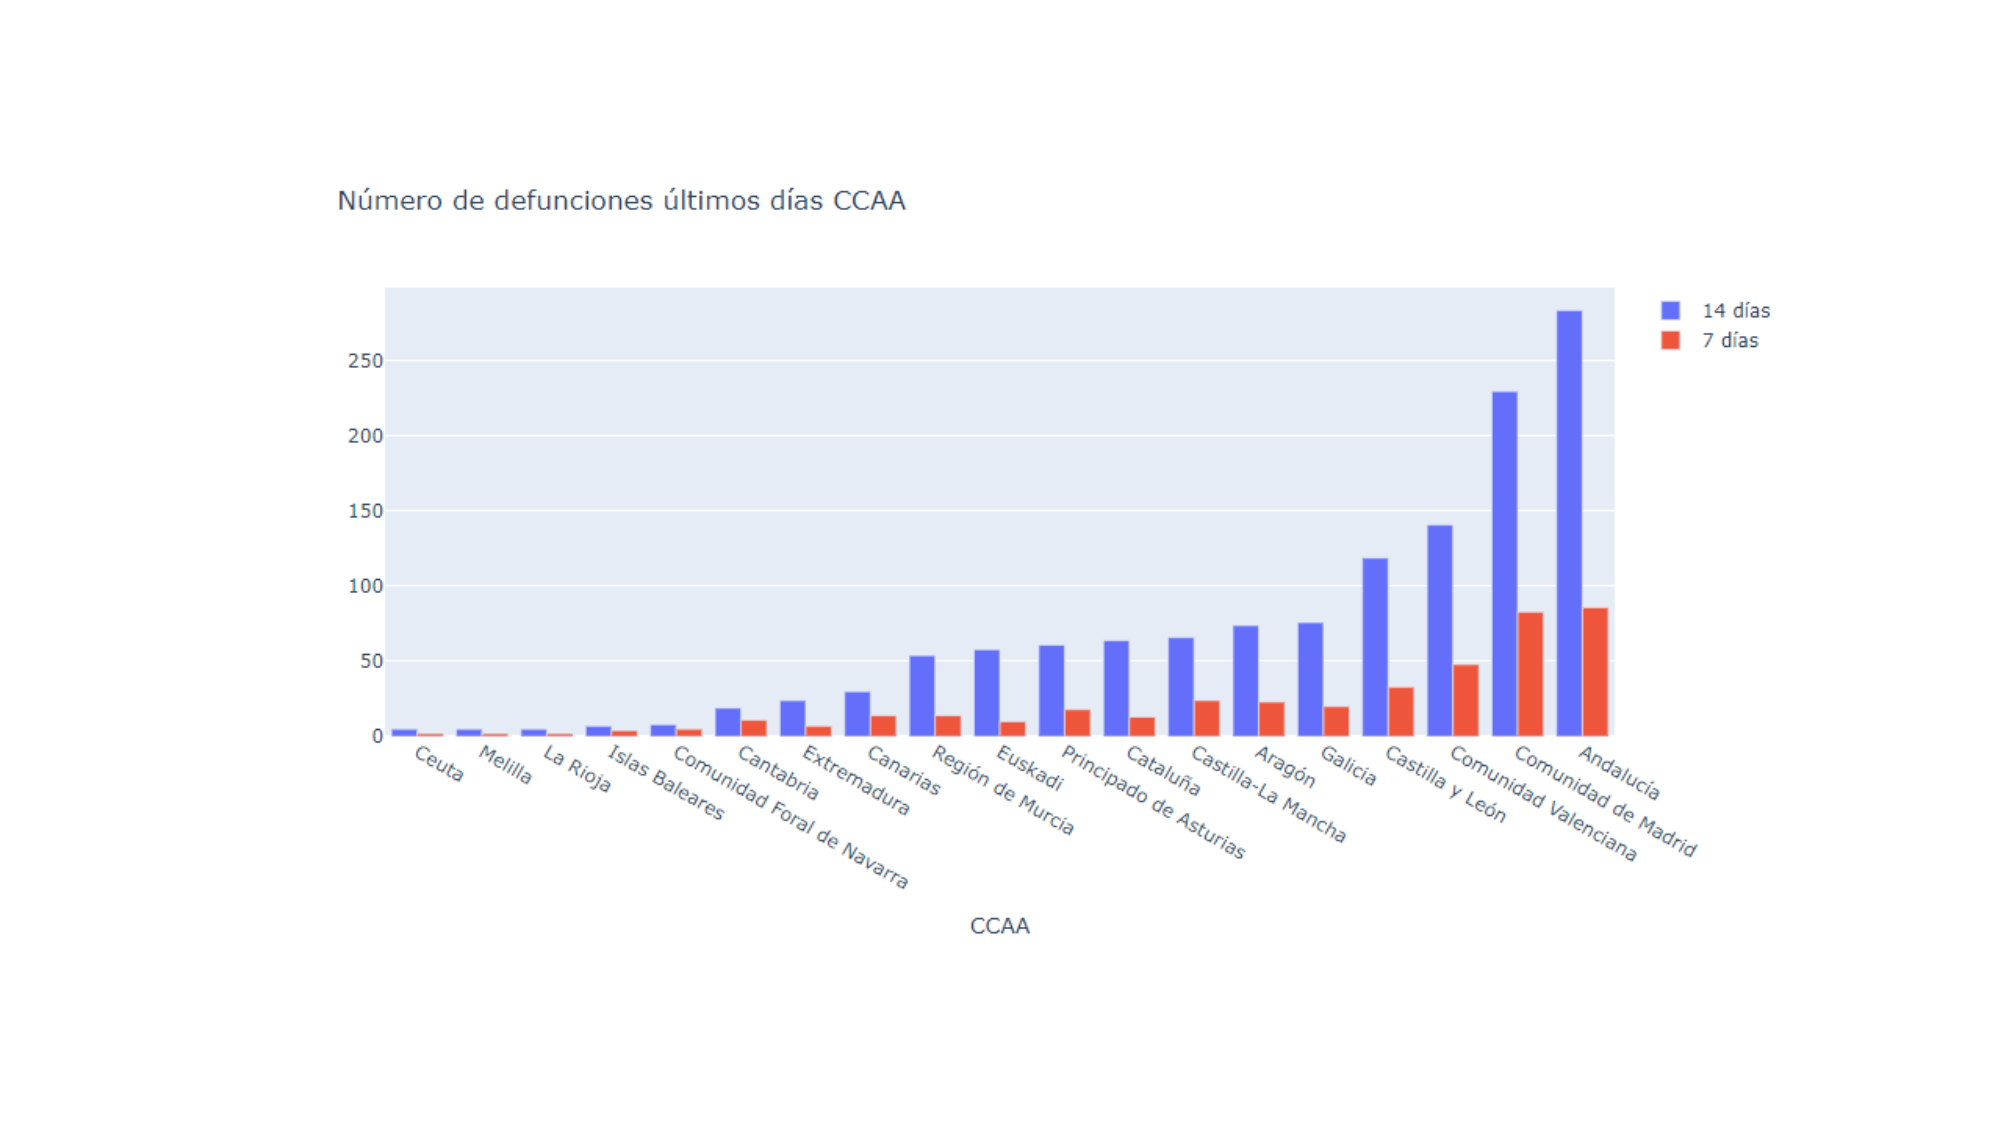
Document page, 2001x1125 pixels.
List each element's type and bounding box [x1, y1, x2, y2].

picture [318, 149, 1787, 951]
